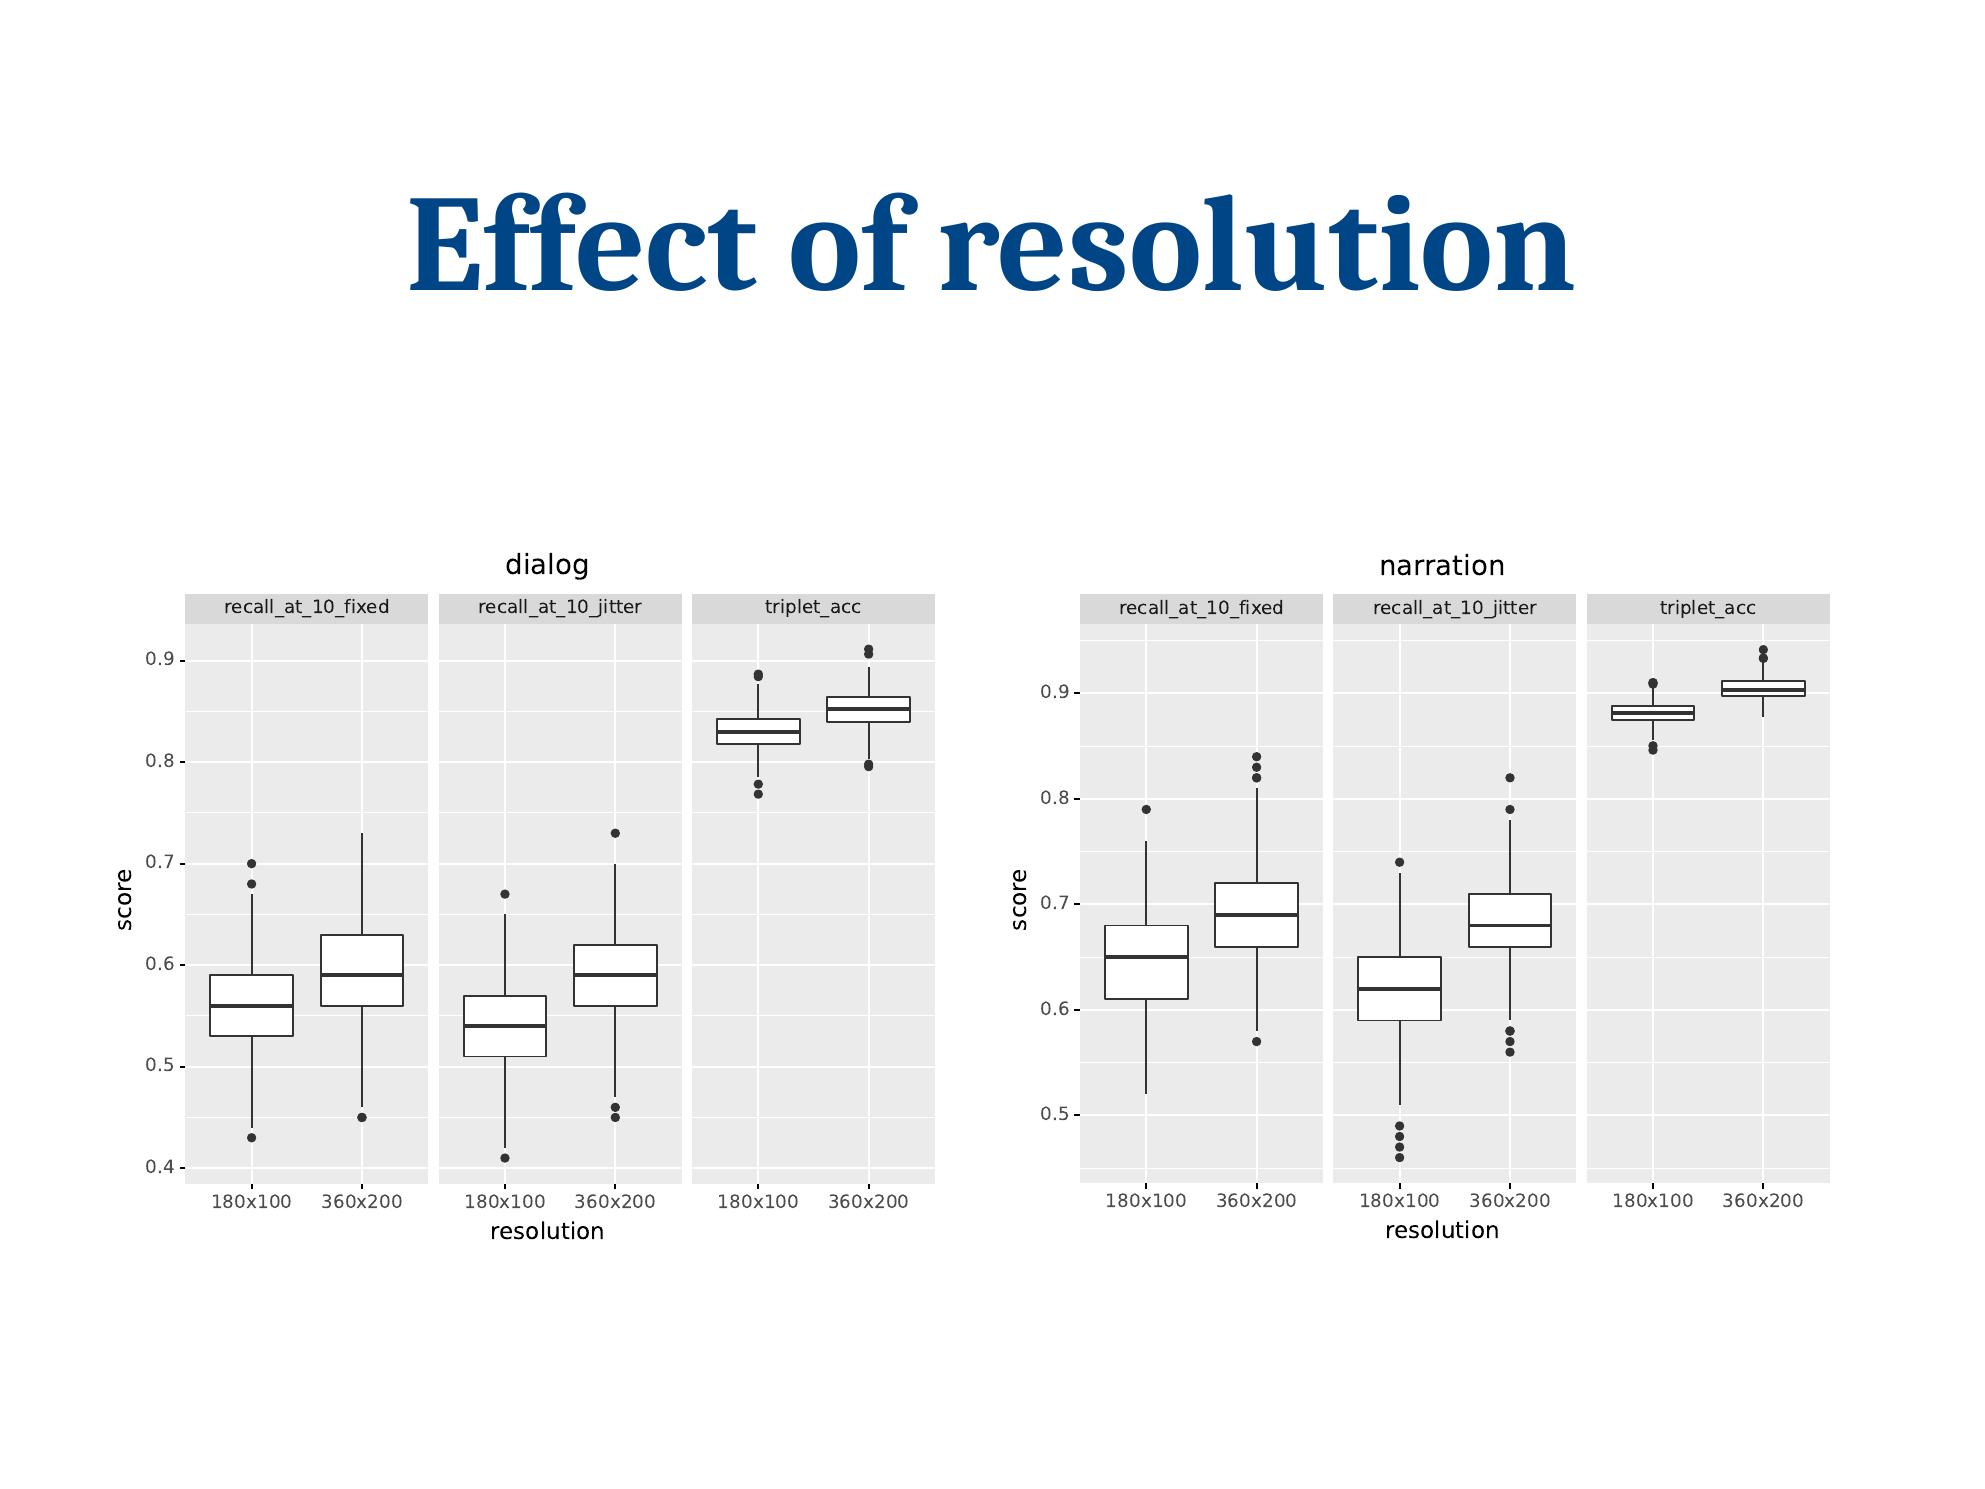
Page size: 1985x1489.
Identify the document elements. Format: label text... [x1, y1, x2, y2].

picture [99, 539, 952, 1260]
picture [993, 539, 1846, 1260]
title Effect of resolution [99, 59, 1885, 432]
